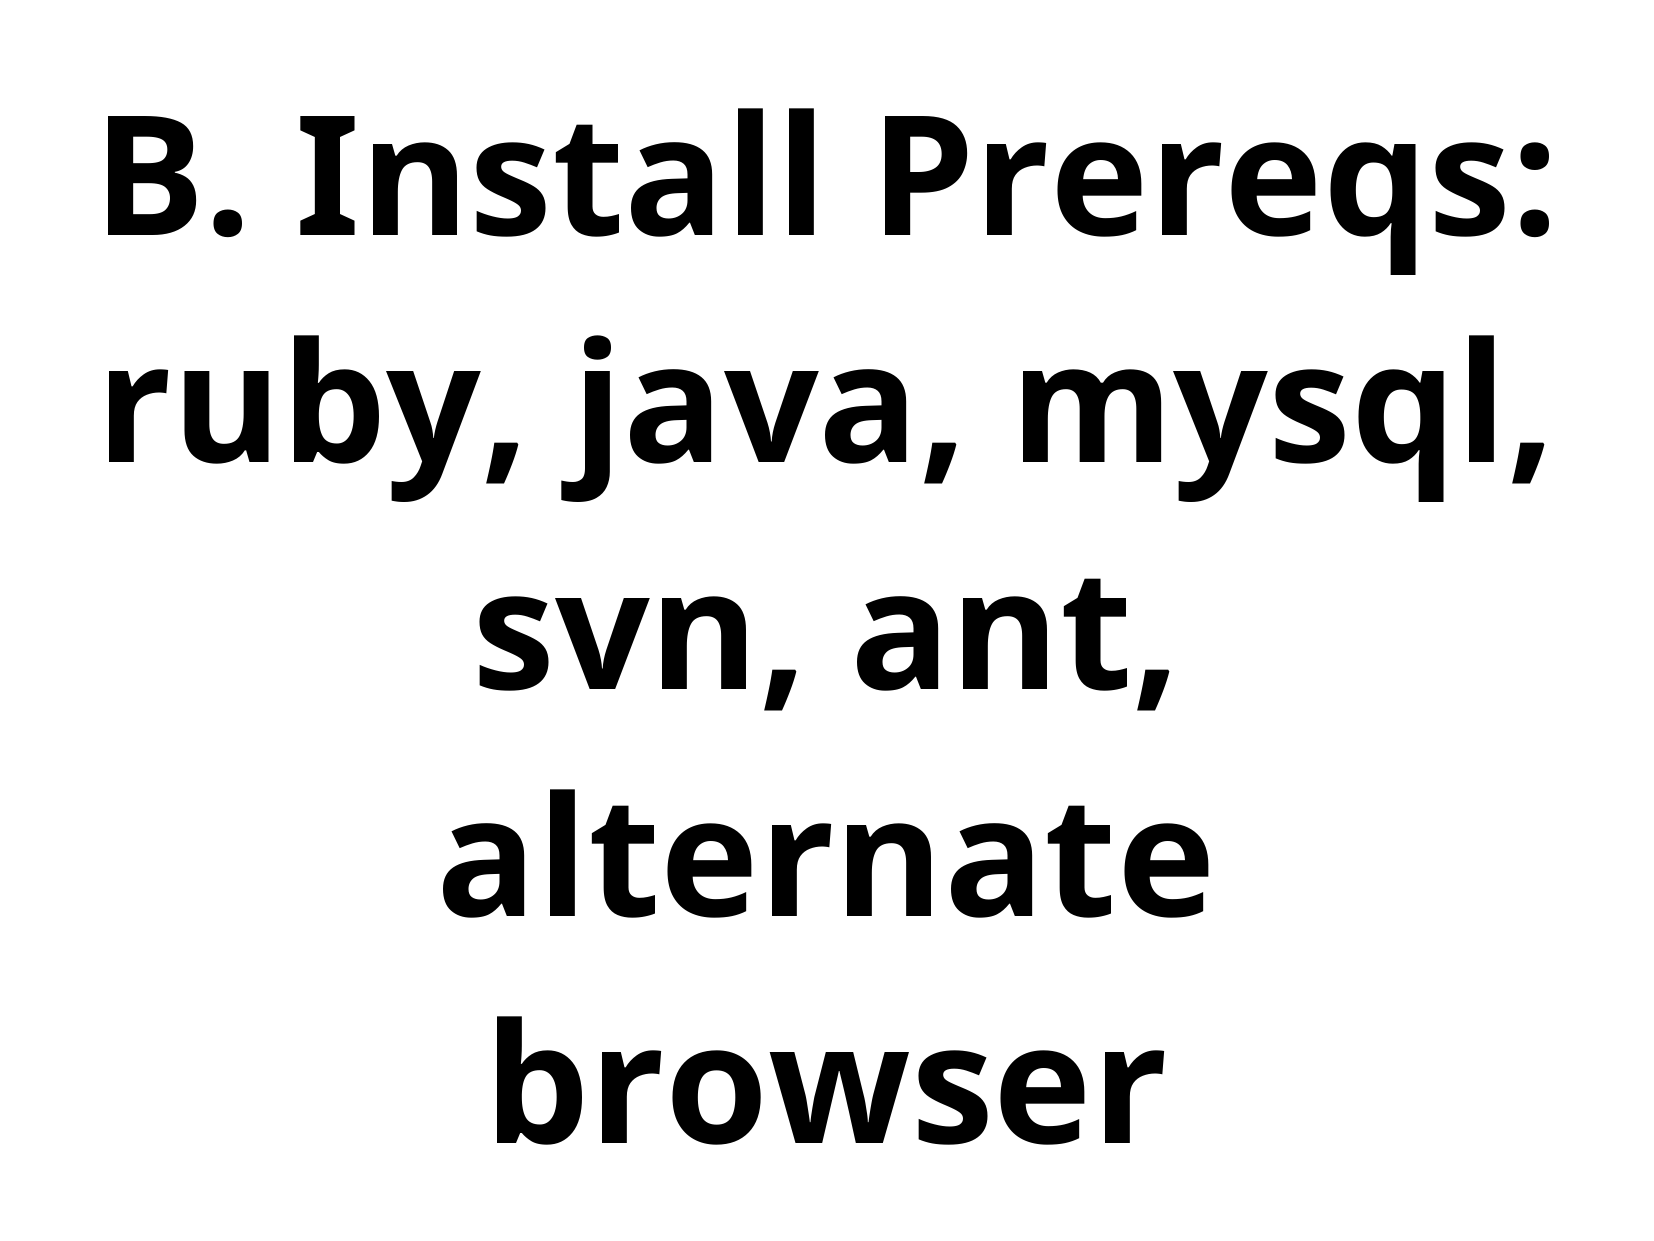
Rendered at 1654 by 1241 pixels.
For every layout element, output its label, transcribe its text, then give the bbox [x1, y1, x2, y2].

title B. Install Prereqs: ruby, java, mysql, svn, ant, alternate browser [82, 49, 1571, 1201]
